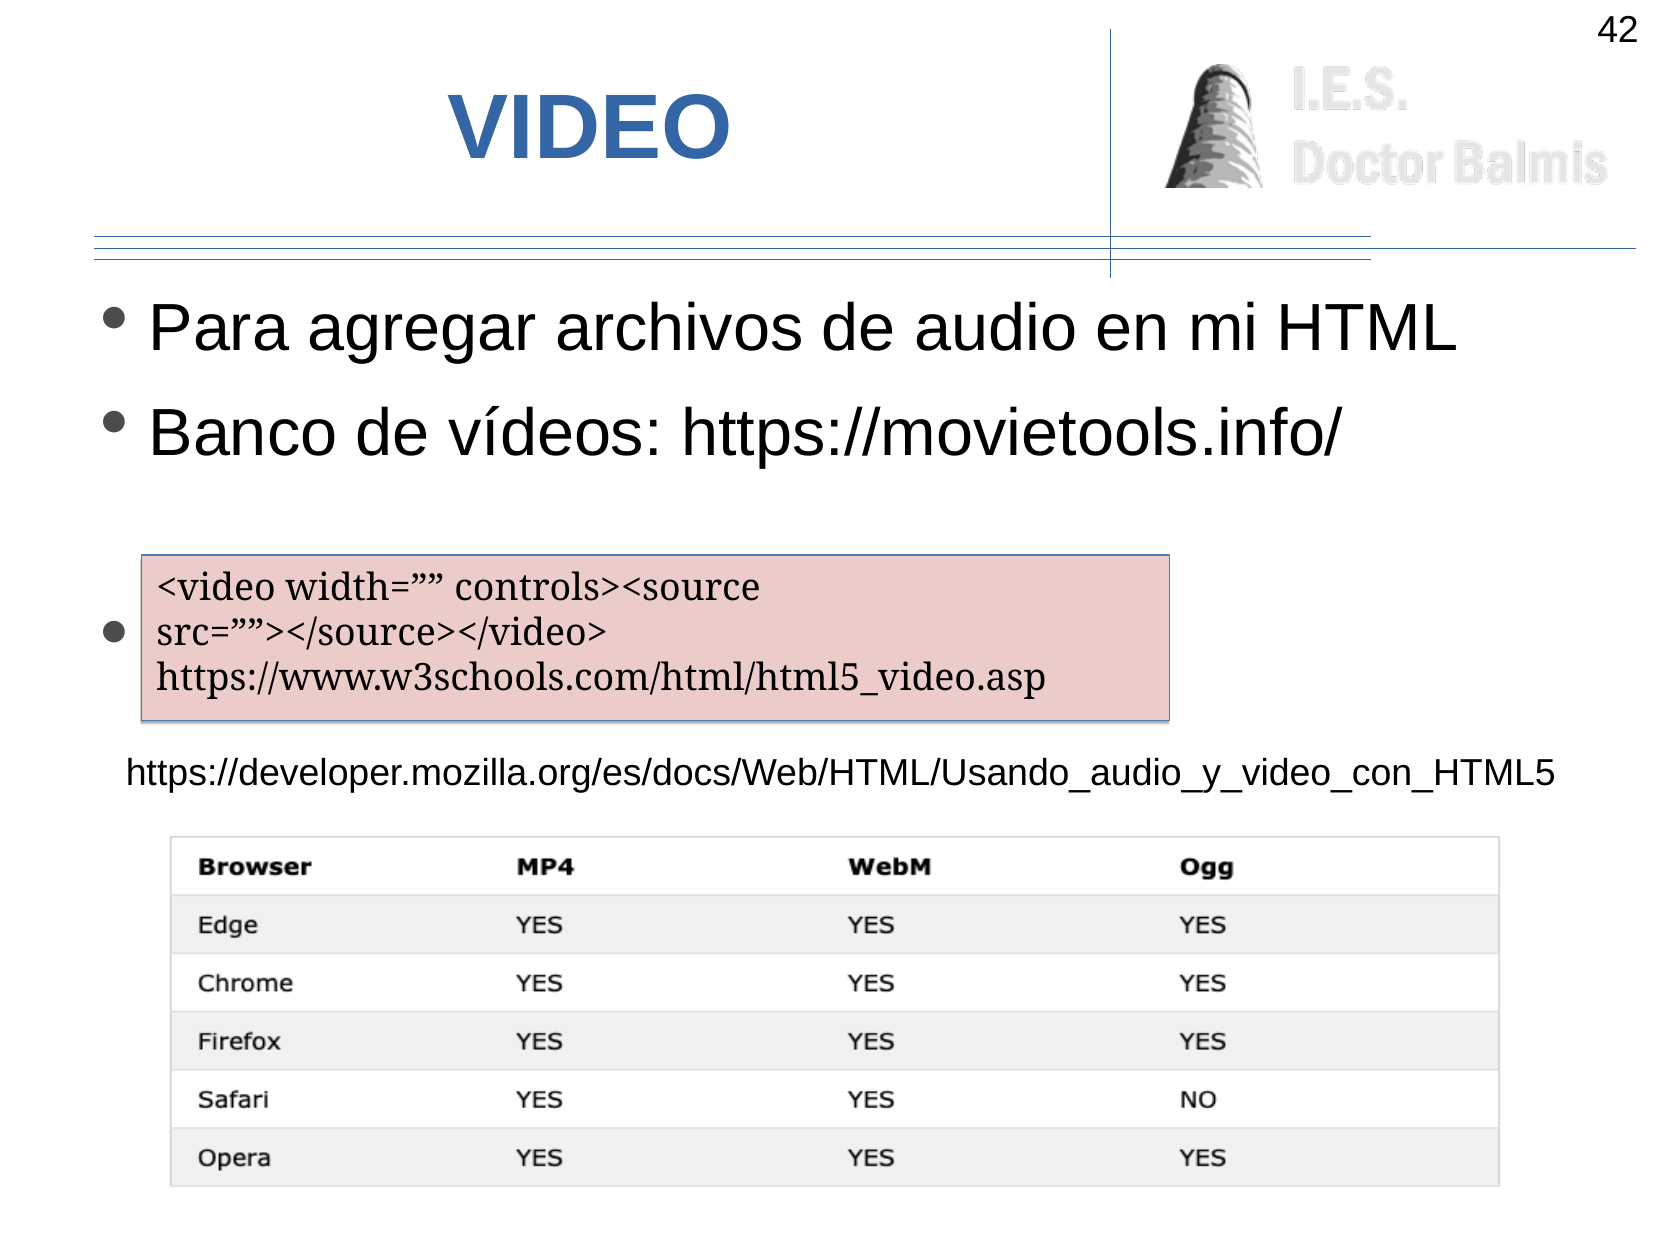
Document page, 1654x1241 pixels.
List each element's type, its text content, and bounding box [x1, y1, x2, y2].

title VIDEO [118, 23, 1063, 231]
picture [1133, 64, 1619, 188]
picture [141, 811, 1536, 1217]
text_box <video width=”” controls><source src=””></source></video> https://www.w3schools.com/html/html5_video.asp [141, 555, 1170, 721]
text_box https://developer.mozilla.org/es/docs/Web/HTML/Usando_audio_y_video_con_HTML5 [111, 744, 1571, 801]
list Para agregar archivos de audio en mi HTML Banco de vídeos: https://movietools.info/ [82, 290, 1571, 1010]
